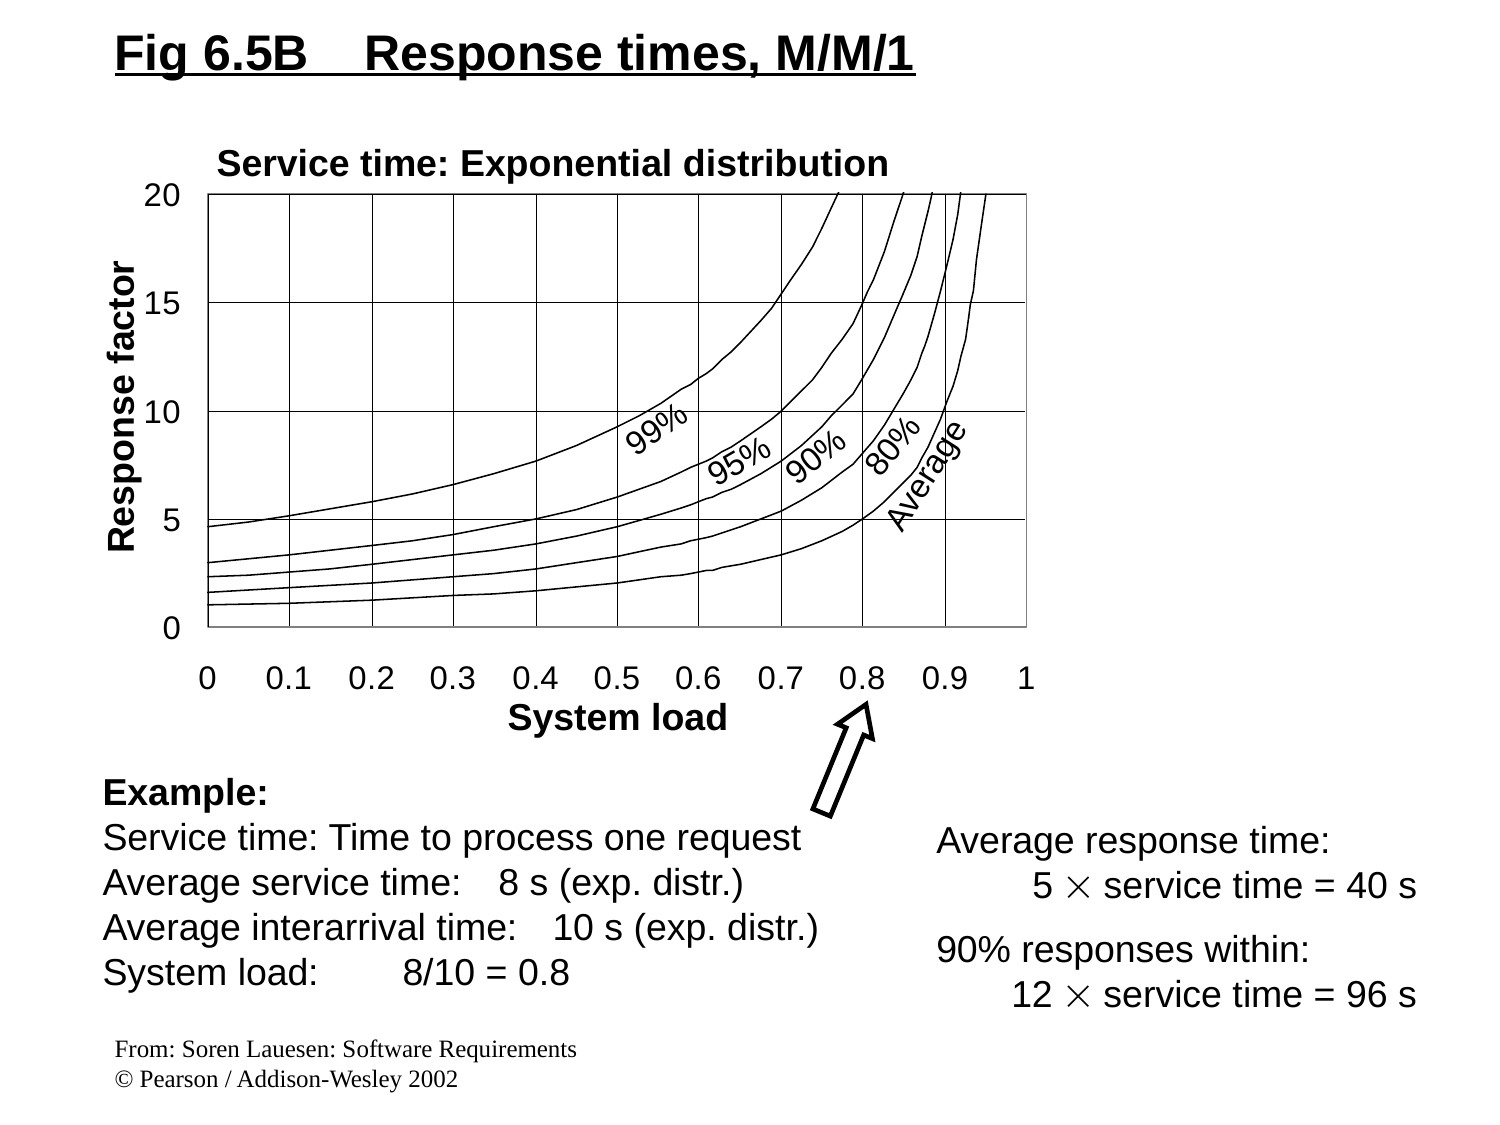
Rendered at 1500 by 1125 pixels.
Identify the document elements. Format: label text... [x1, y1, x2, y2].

text_box From: Soren Lauesen: Software Requirements © Pearson / Addison-Wesley 2002 [99, 1024, 638, 1100]
text_box Average response time: 5  service time = 40 s 90% responses within: 12  service time = 96 s [930, 810, 1424, 1021]
picture [115, 142, 1079, 730]
text_box Response factor [90, 254, 148, 560]
text_box 95% [691, 417, 778, 502]
text_box 99% [616, 392, 694, 463]
text_box Average [865, 403, 983, 546]
text_box System load [501, 687, 735, 745]
text_box Fig 6.5B Response times, M/M/1 [99, 12, 1085, 88]
text_box 90% [767, 410, 857, 500]
text_box Service time: Exponential distribution [210, 132, 897, 190]
picture [844, 710, 868, 730]
text_box Example: Service time: Time to process one request Average service time: 8 s (exp. distr.) Average interarrival time: 10 s (exp. distr.) System load: 8/10 = 0.8 [96, 762, 826, 1000]
text_box 80% [846, 397, 936, 492]
